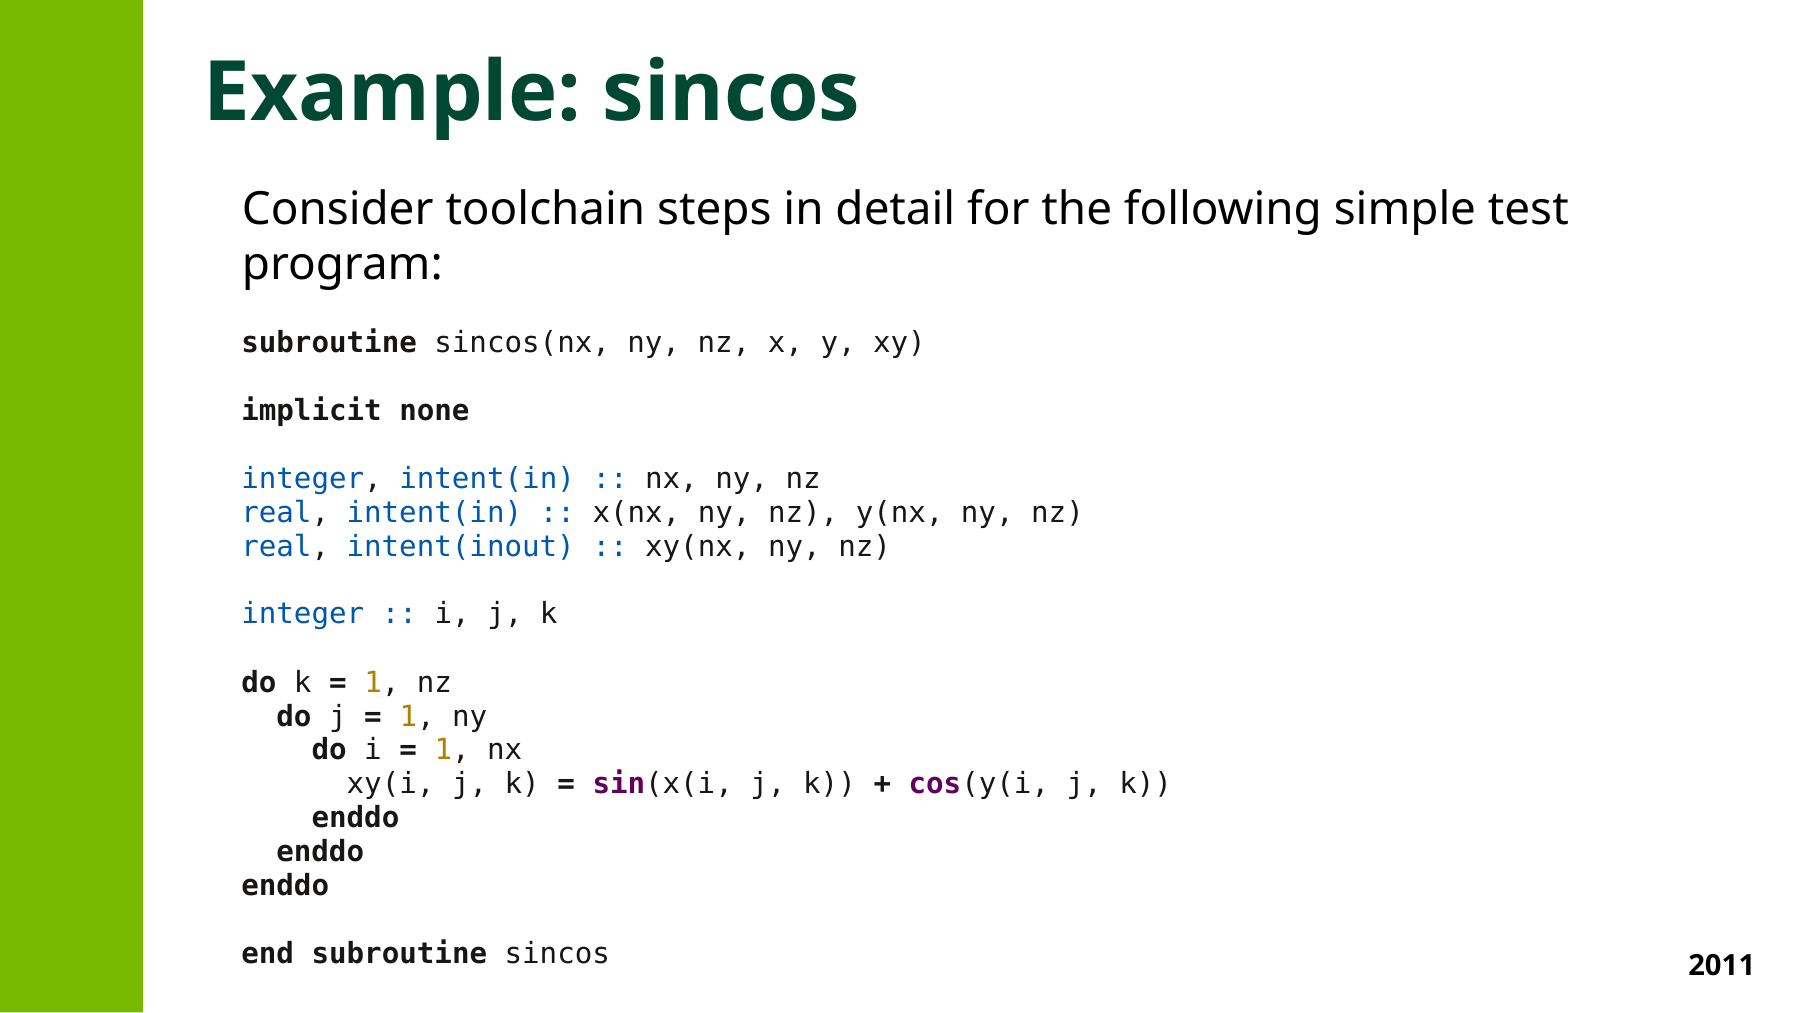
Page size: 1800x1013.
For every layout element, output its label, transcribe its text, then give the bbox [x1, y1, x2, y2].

list Consider toolchain steps in detail for the following simple test program: [188, 171, 1733, 841]
chart [240, 841, 1611, 1013]
title Example: sincos [188, 40, 1733, 171]
